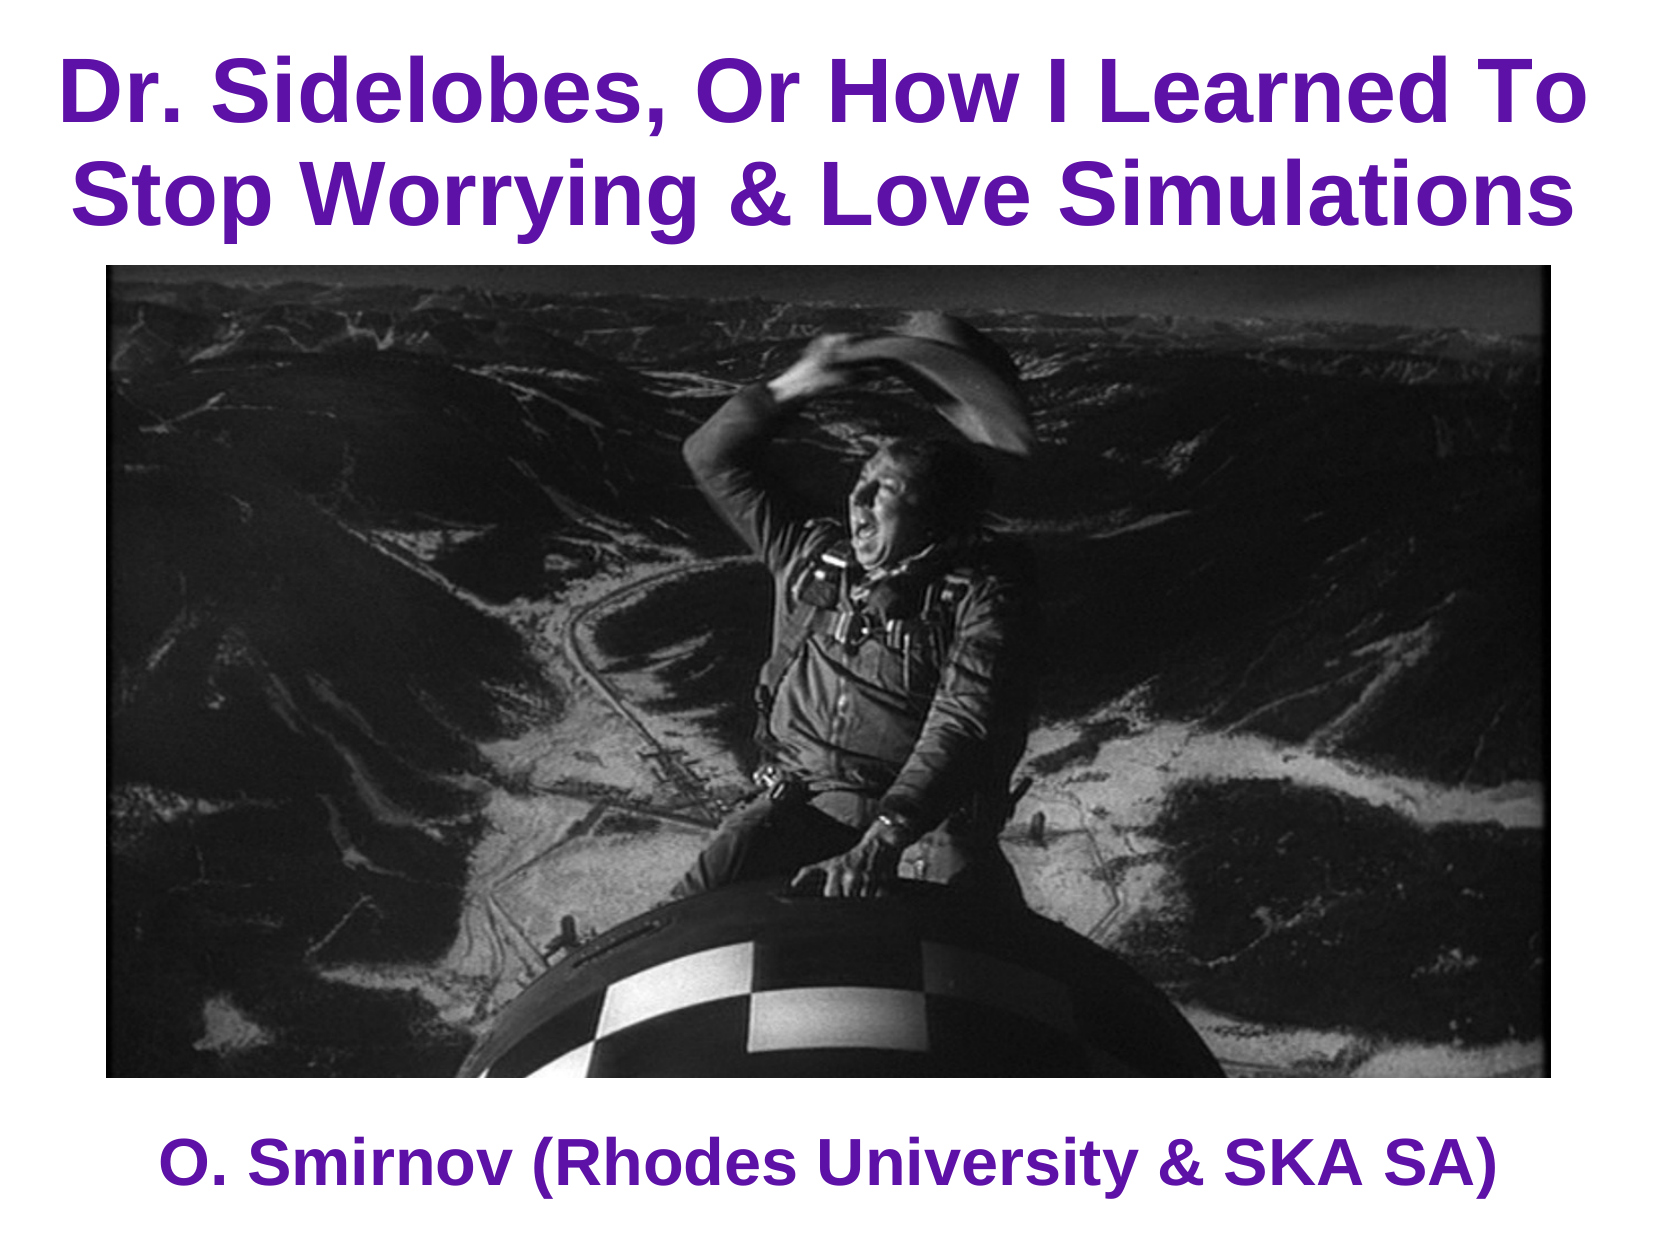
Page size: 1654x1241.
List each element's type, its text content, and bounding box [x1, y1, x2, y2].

title Dr. Sidelobes, Or How I Learned To Stop Worrying & Love Simulations [37, 18, 1613, 266]
list O. Smirnov (Rhodes University & SKA SA) [47, 1125, 1611, 1238]
picture [106, 265, 1551, 1078]
